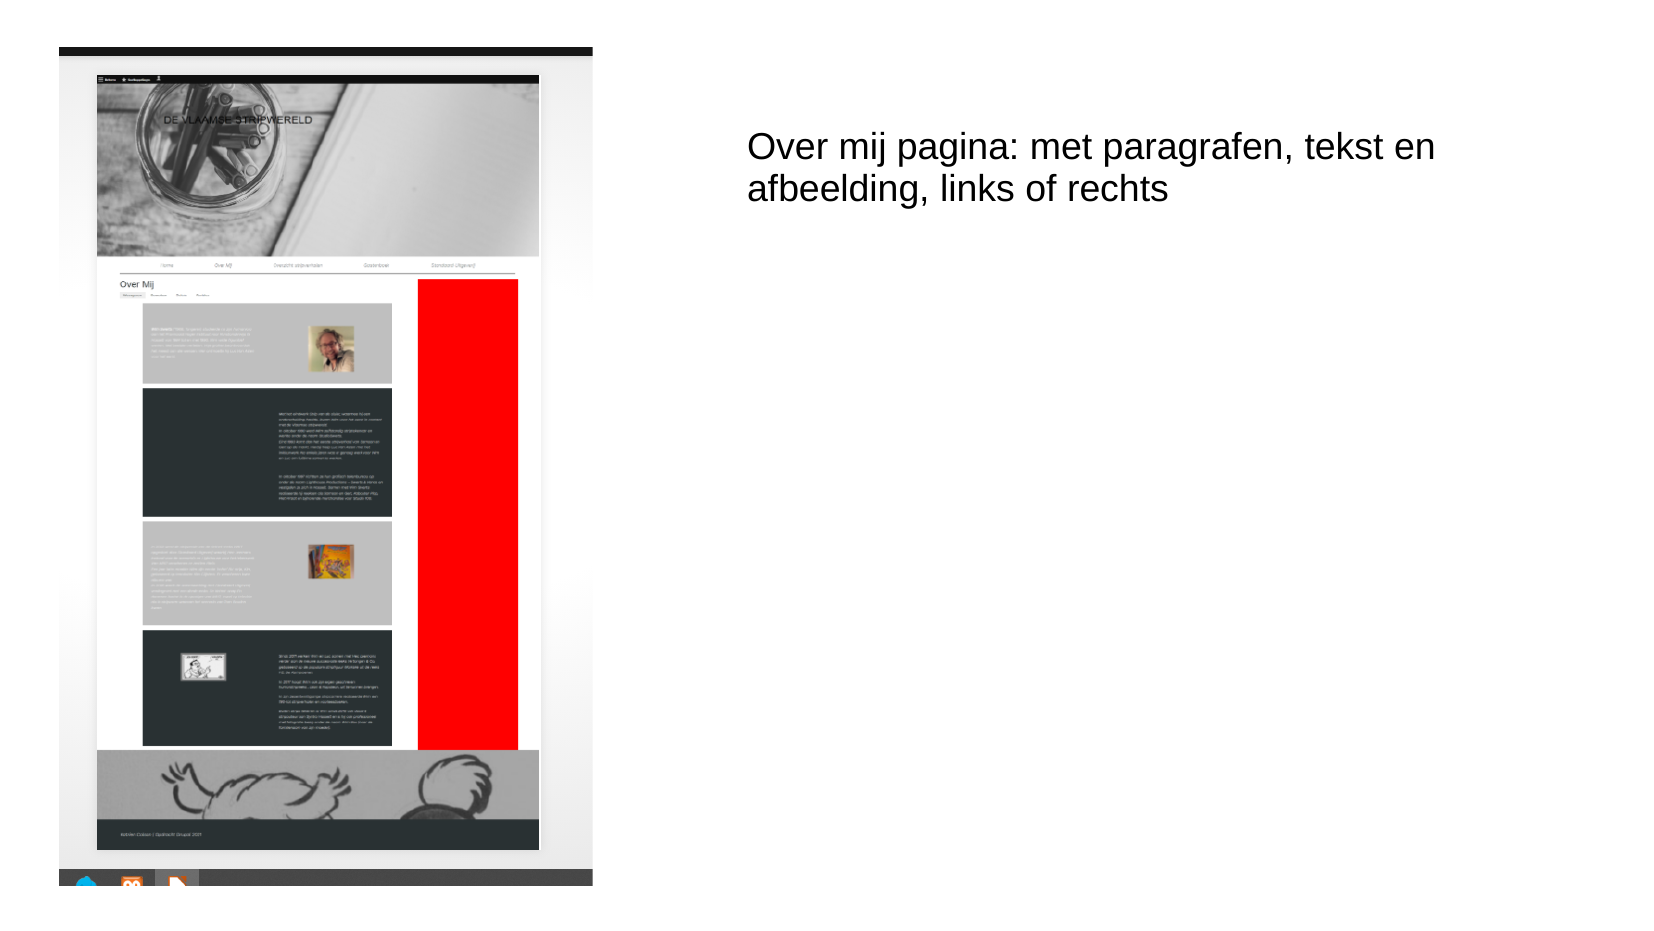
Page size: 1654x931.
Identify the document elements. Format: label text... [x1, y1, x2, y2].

picture [59, 47, 593, 886]
text_box Over mij pagina: met paragrafen, tekst en afbeelding, links of rechts [732, 118, 1536, 217]
